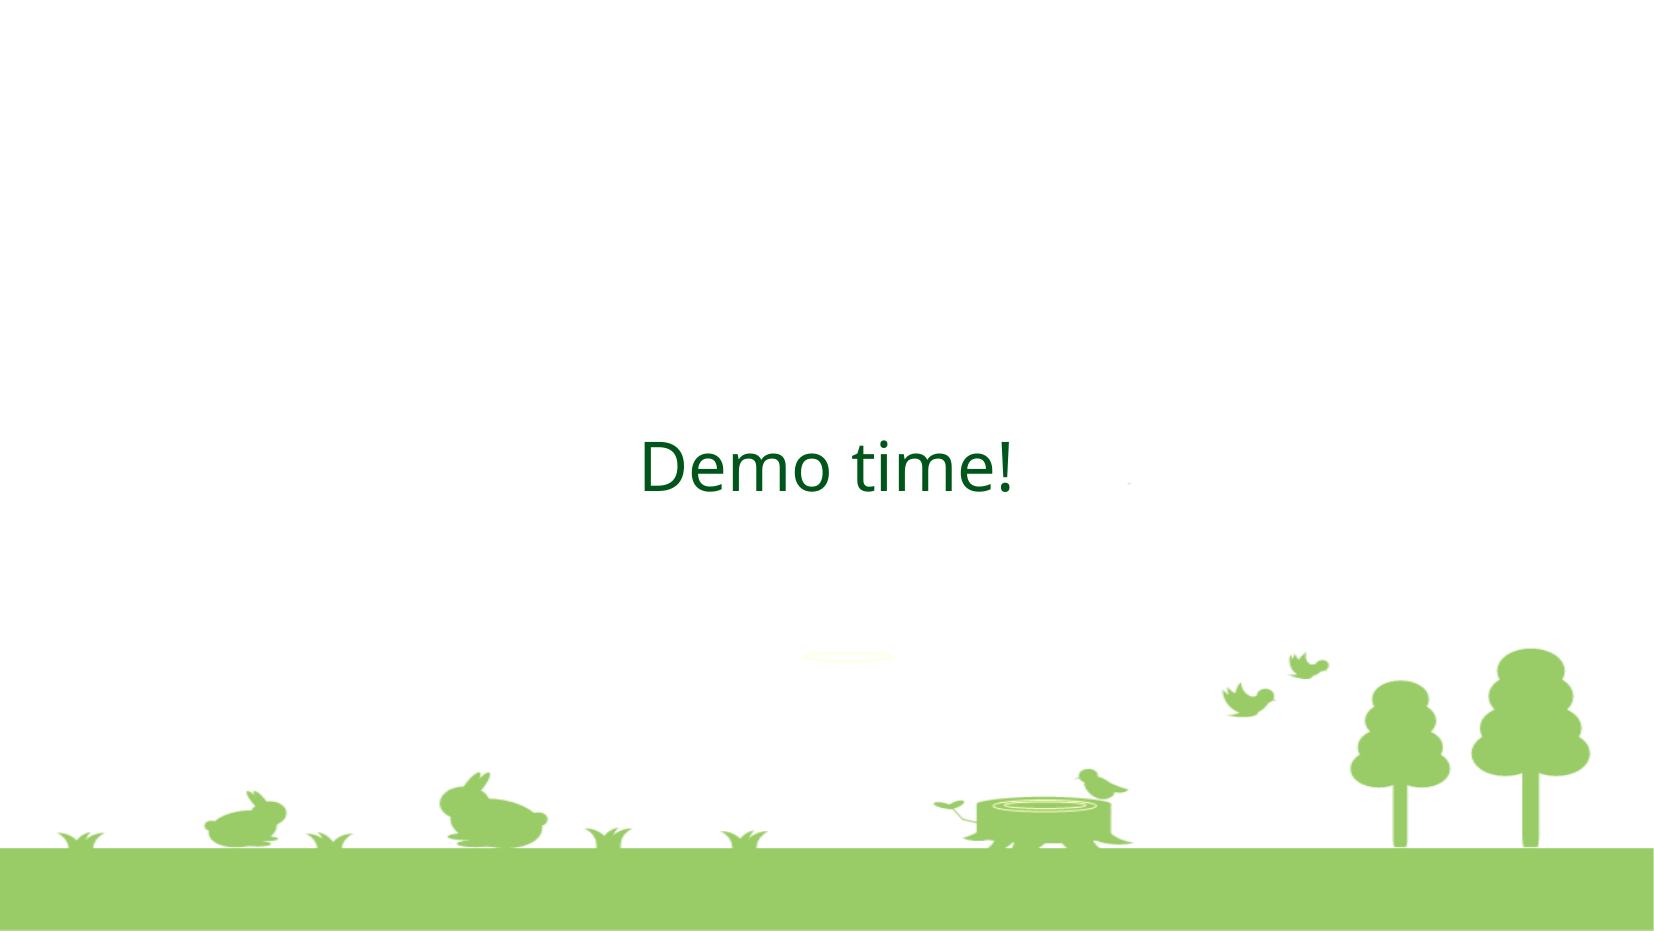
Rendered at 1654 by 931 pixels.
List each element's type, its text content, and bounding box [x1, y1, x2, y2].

picture [0, 0, 1654, 931]
title Demo time! [82, 387, 1571, 543]
